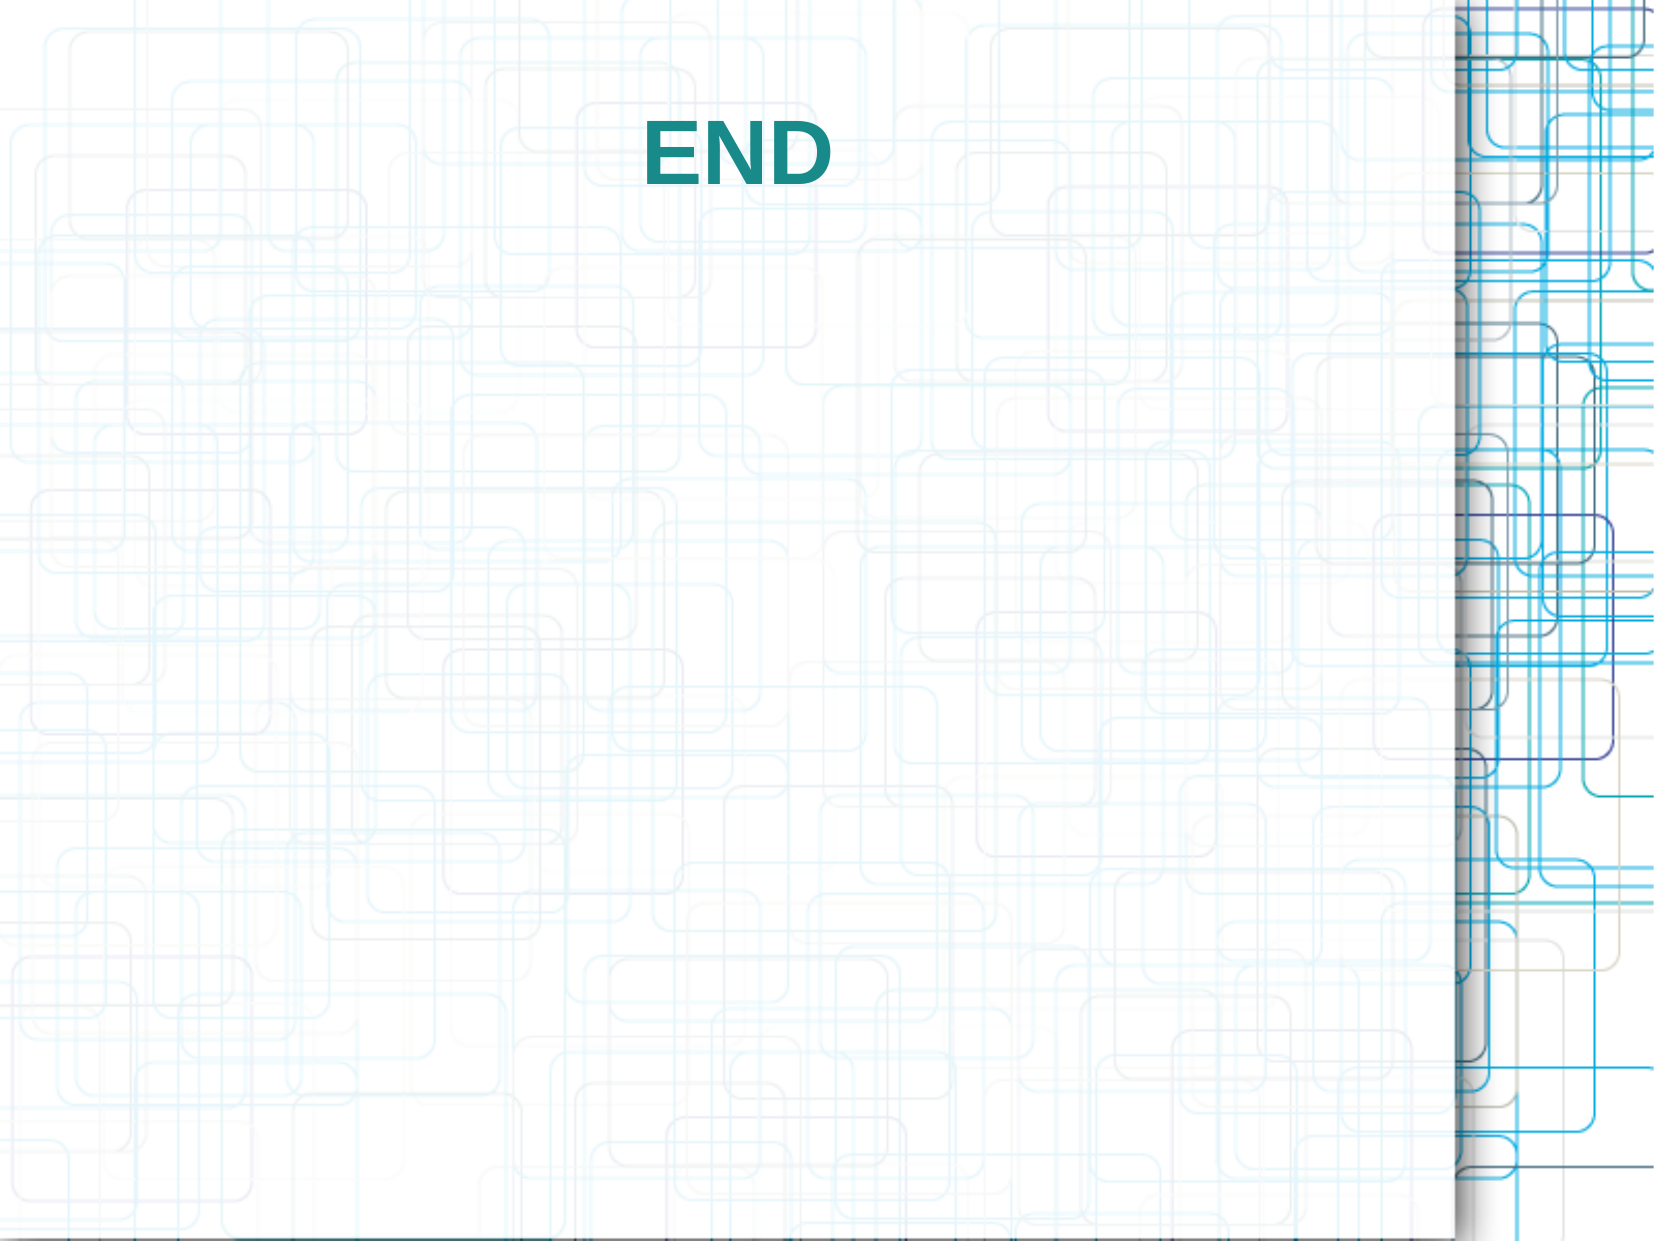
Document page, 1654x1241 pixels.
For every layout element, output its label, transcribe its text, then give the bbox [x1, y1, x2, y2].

title END [59, 49, 1418, 257]
picture [0, 0, 1654, 1241]
